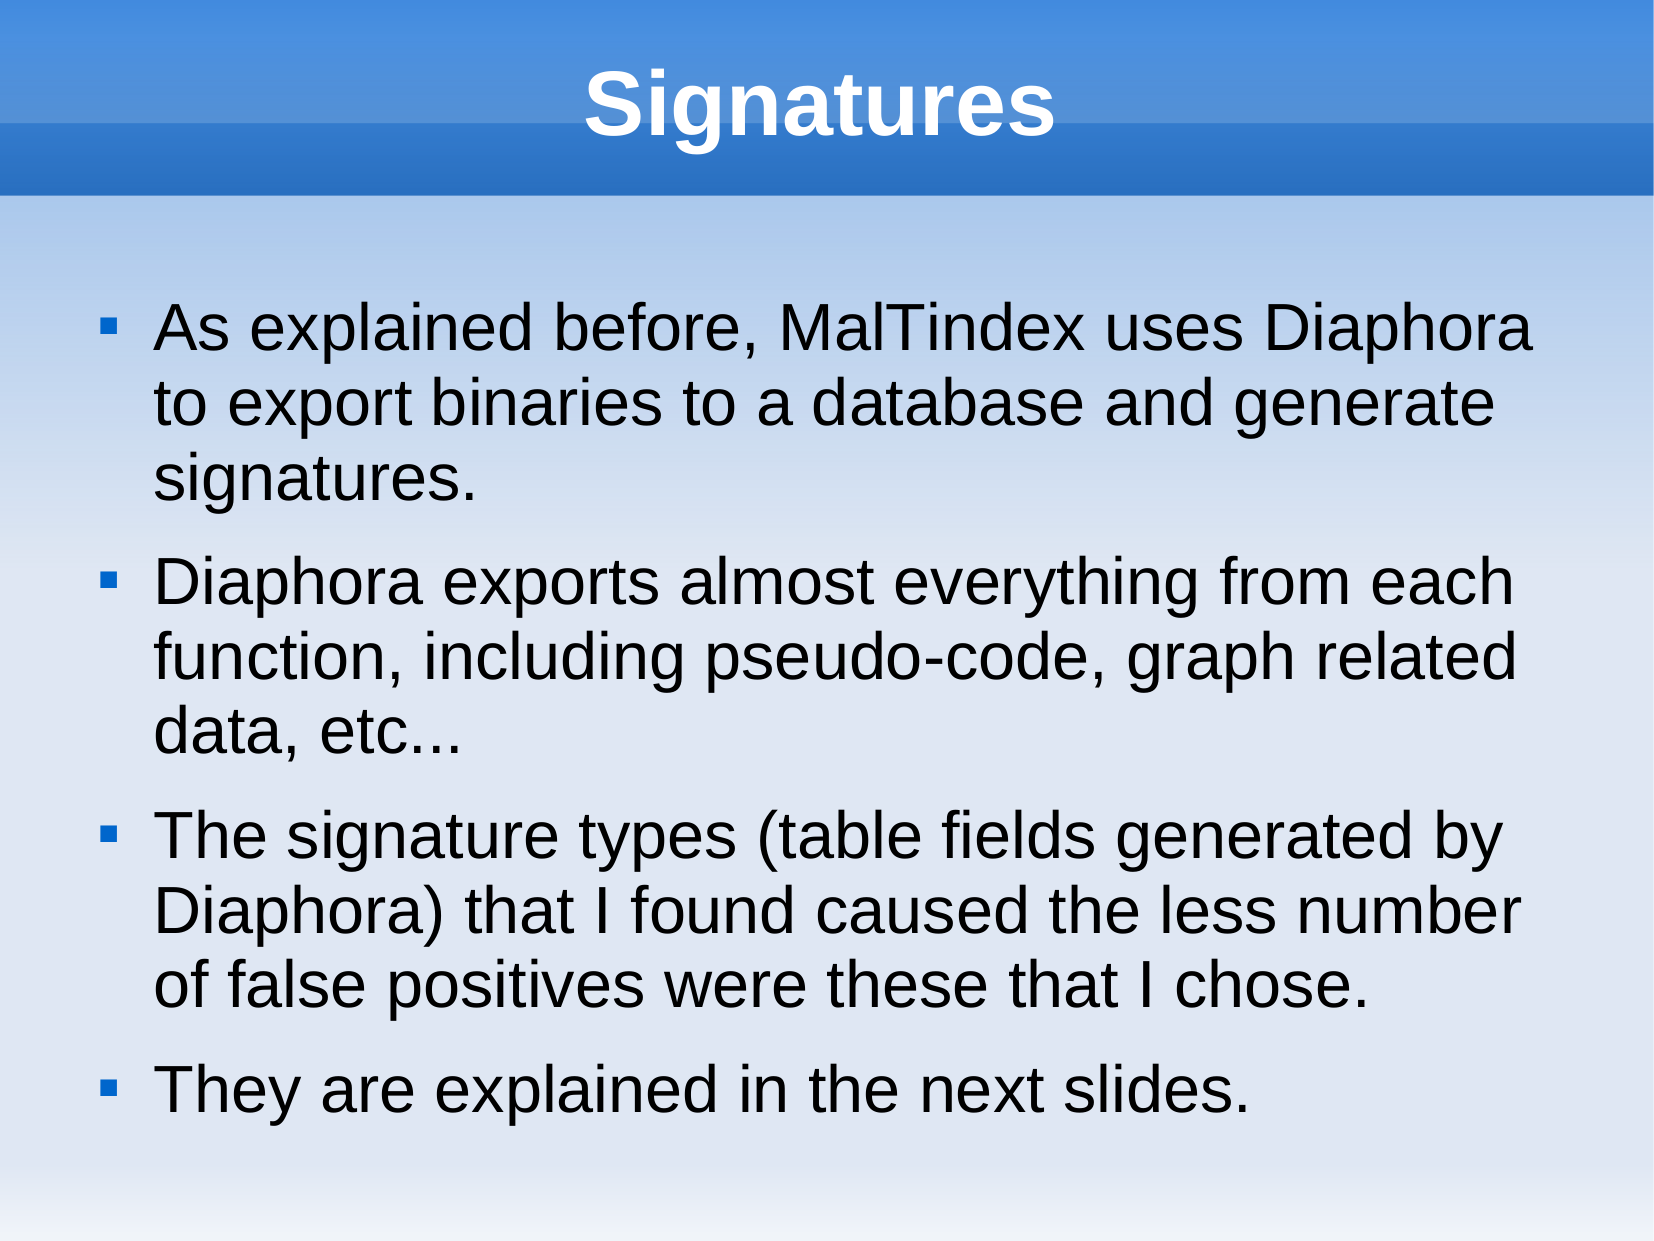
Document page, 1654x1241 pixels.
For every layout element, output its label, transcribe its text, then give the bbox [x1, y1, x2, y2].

picture [0, 0, 1654, 1241]
title Signatures [76, 0, 1565, 208]
list As explained before, MalTindex uses Diaphora to export binaries to a database and generate signatures. Diaphora exports almost everything from each function, including pseudo-code, graph related data, etc... The signature types (table fields generated by Diaphora) that I found caused the less number of false positives were these that I chose. They are explained in the next slides. [82, 290, 1571, 1127]
